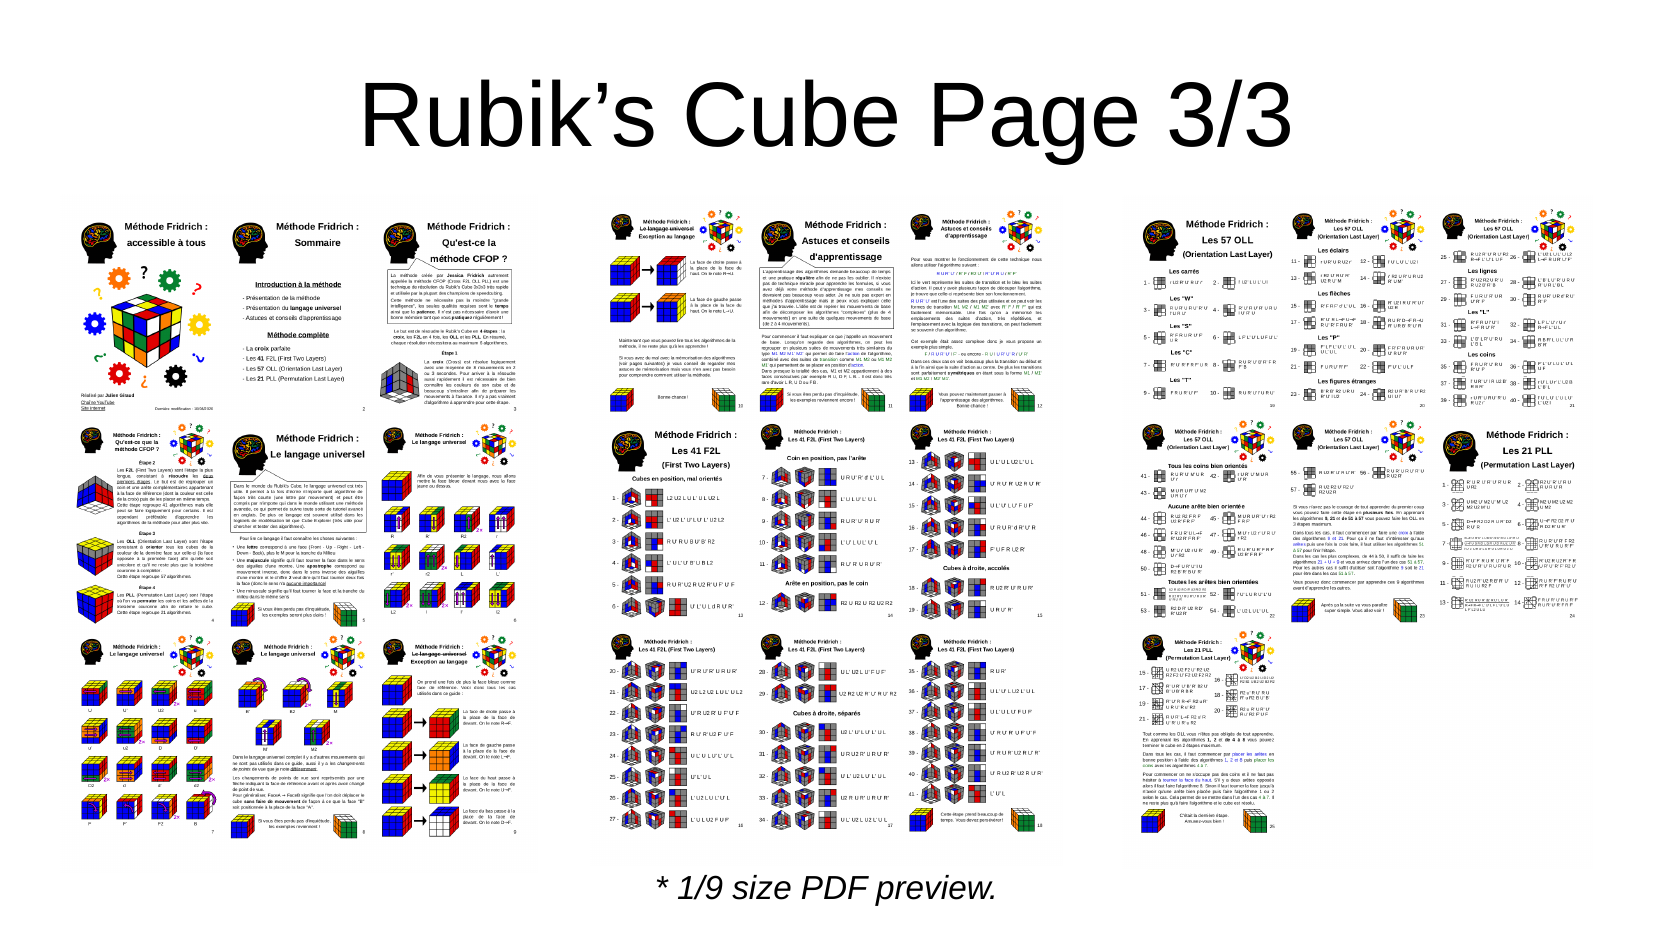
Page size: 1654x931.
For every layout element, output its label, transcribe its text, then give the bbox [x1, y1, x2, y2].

picture [590, 195, 1063, 862]
picture [60, 194, 538, 873]
title Rubik’s Cube Page 3/3 [82, 37, 1571, 193]
text_box * 1/9 size PDF preview. [504, 862, 1149, 915]
picture [1122, 195, 1593, 869]
